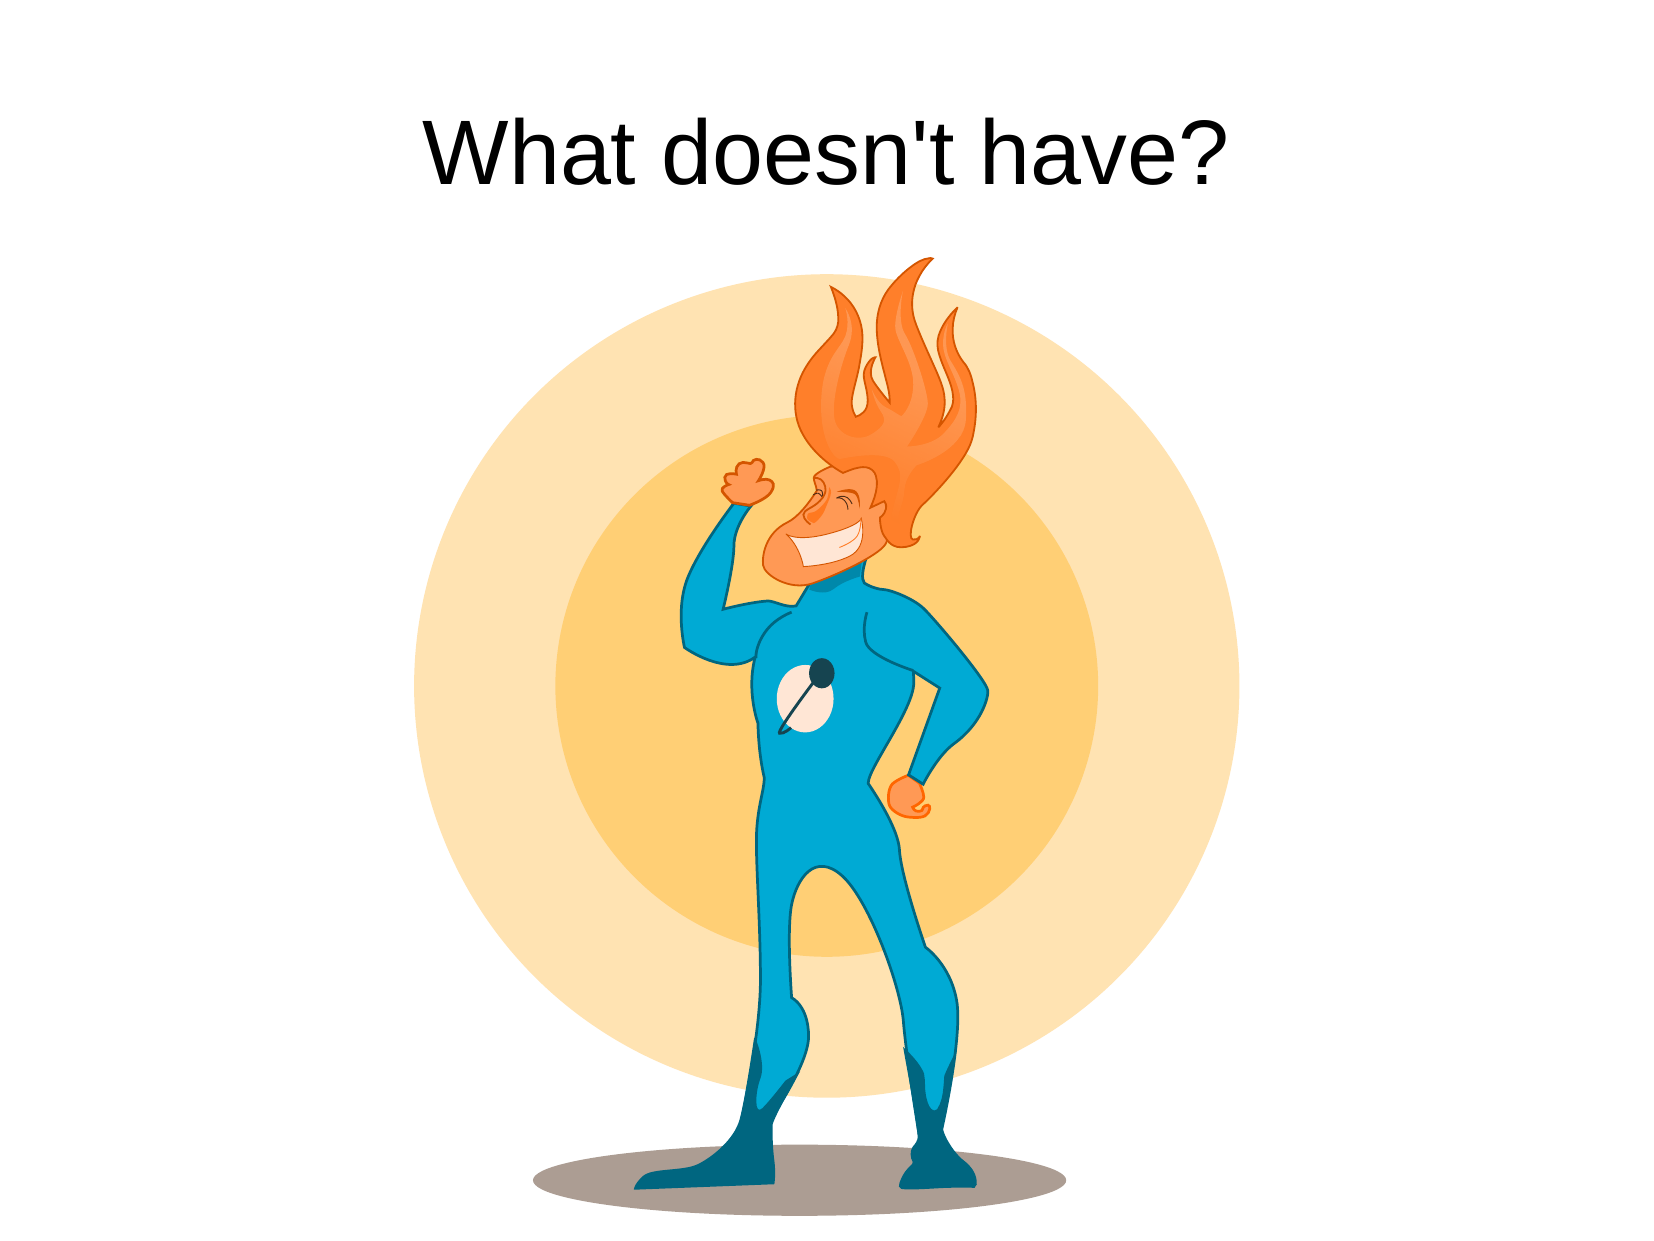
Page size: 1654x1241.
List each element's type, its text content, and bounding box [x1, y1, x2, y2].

title What doesn't have? [82, 49, 1571, 257]
picture [413, 256, 1241, 1217]
